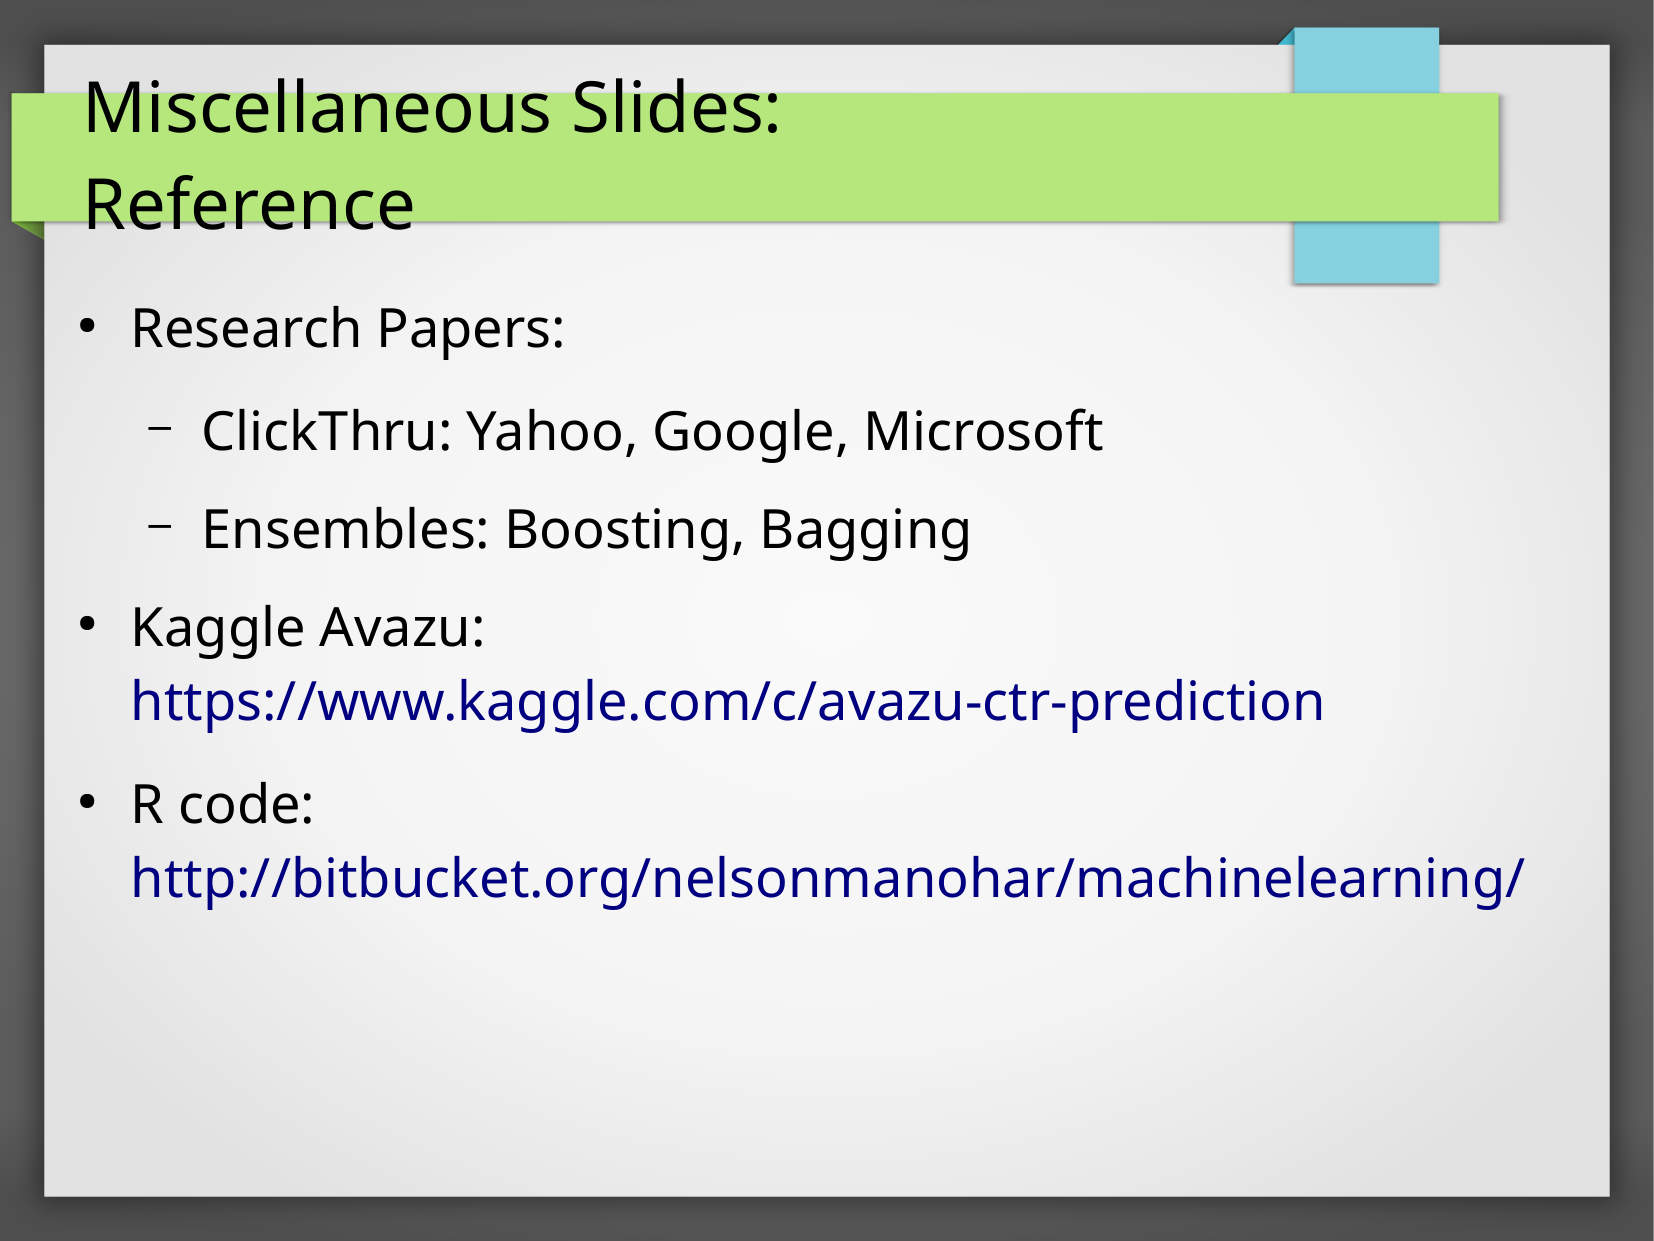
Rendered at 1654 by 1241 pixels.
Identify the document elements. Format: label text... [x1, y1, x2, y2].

picture [0, 0, 1654, 1241]
list Research Papers: ClickThru: Yahoo, Google, Microsoft Ensembles: Boosting, Bagging Kaggle Avazu: https://www.kaggle.com/c/avazu-ctr-prediction R code: http://bitbucket.org/nelsonmanohar/machinelearning/ [60, 289, 1591, 1180]
title Miscellaneous Slides: Reference [82, 62, 1264, 246]
